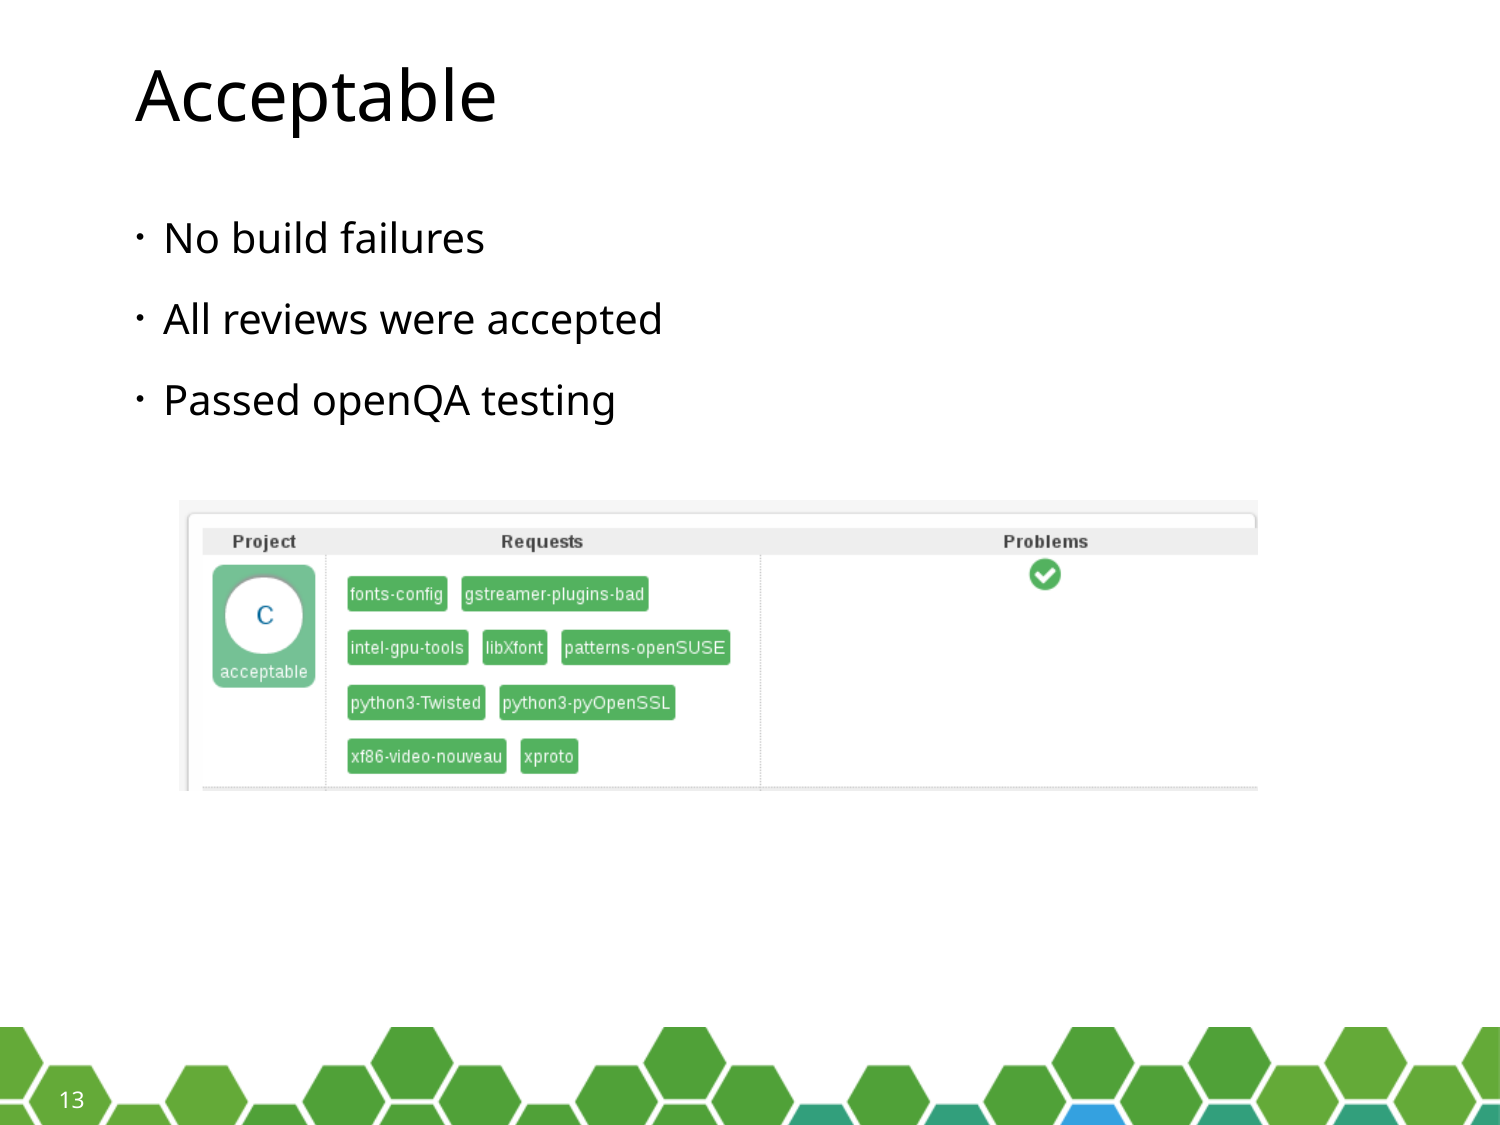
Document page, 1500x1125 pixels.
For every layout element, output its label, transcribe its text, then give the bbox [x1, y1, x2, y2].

picture [179, 500, 1258, 791]
title Acceptable [135, 12, 1372, 175]
picture [0, 1027, 1500, 1125]
list No build failures All reviews were accepted Passed openQA testing [135, 208, 1372, 862]
